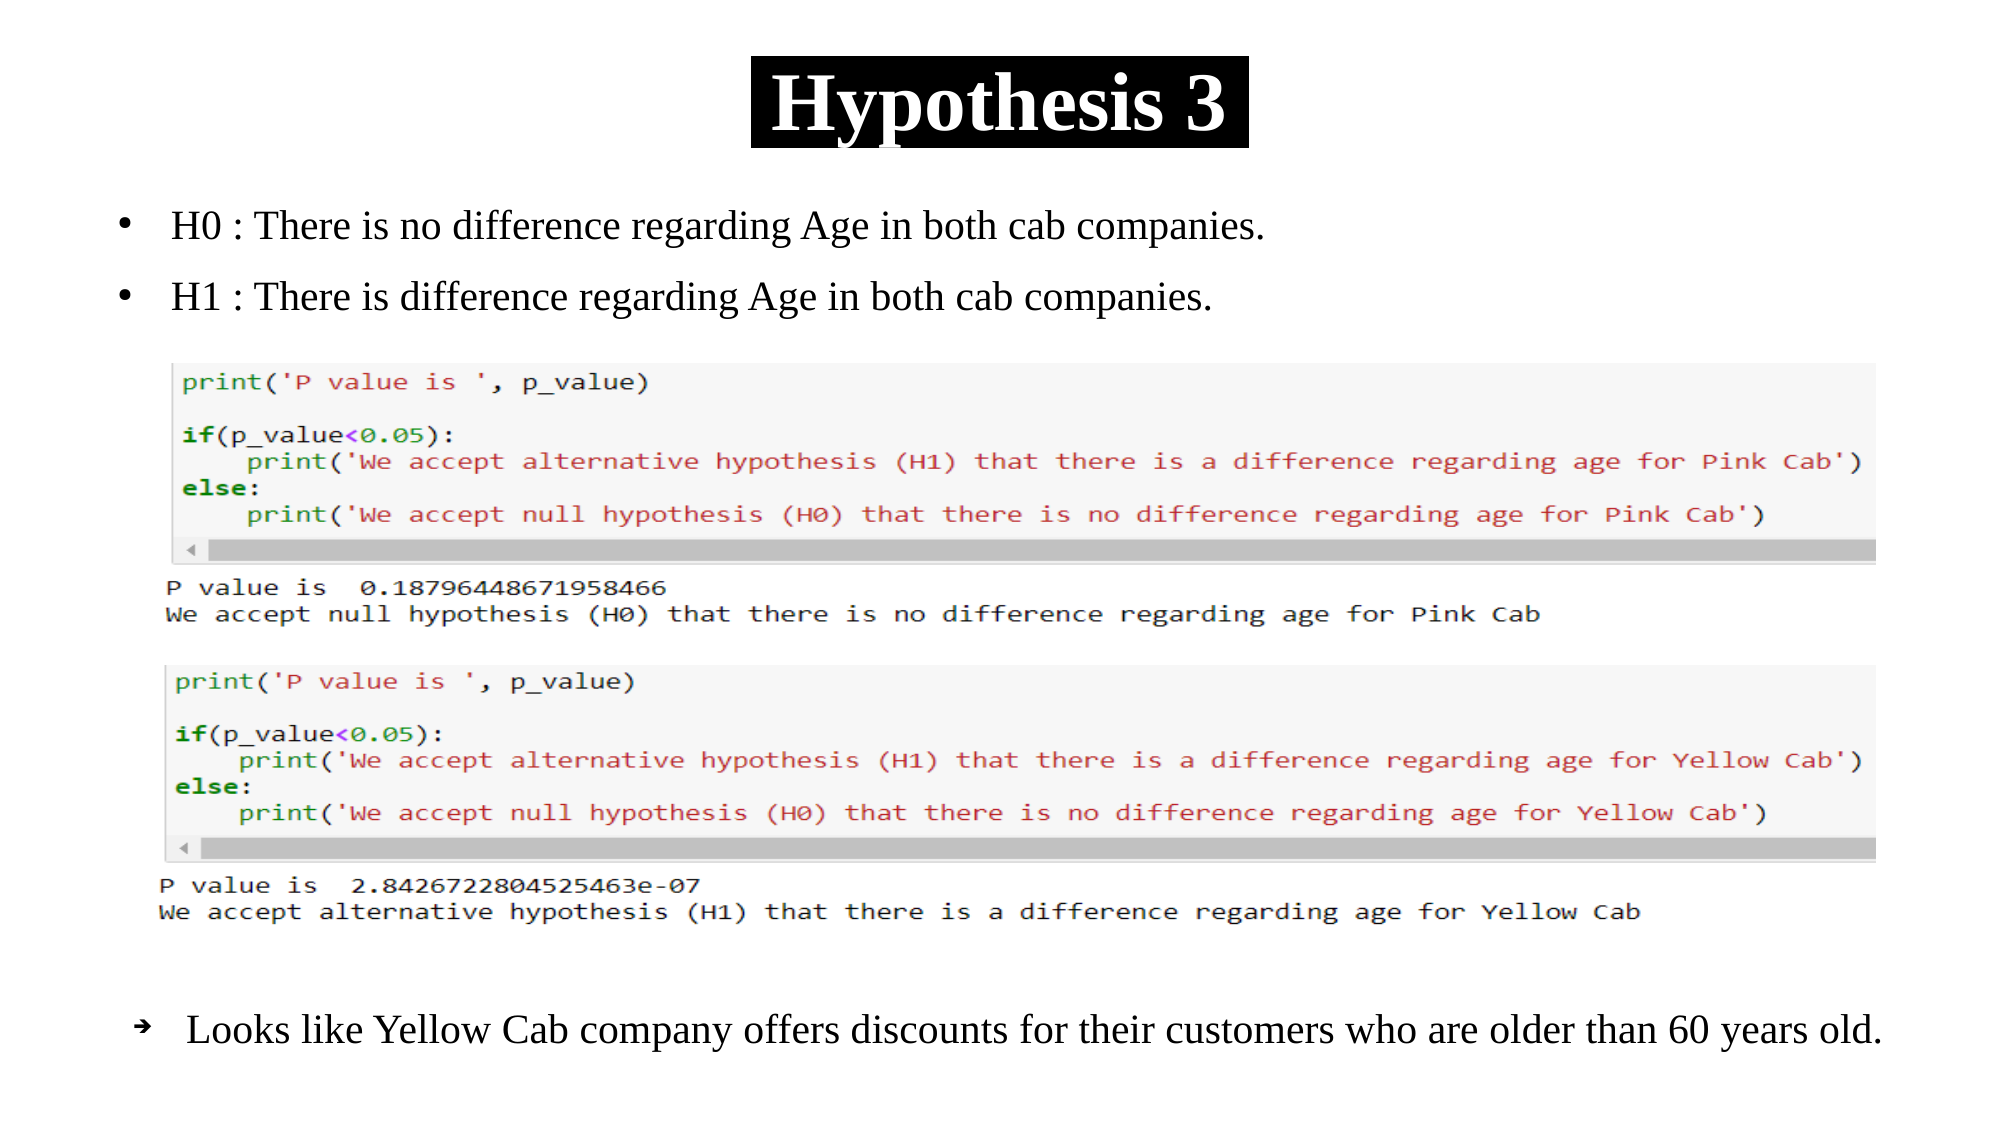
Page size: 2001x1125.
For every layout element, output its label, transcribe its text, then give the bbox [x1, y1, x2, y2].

list Looks like Yellow Cab company offers discounts for their customers who are older than 60 years old. [100, 975, 1900, 1088]
picture [150, 363, 1876, 638]
title Hypothesis 3 [249, 37, 1750, 167]
list H0 : There is no difference regarding Age in both cab companies. H1 : There is difference regarding Age in both cab companies. [99, 187, 1900, 338]
picture [150, 665, 1876, 938]
